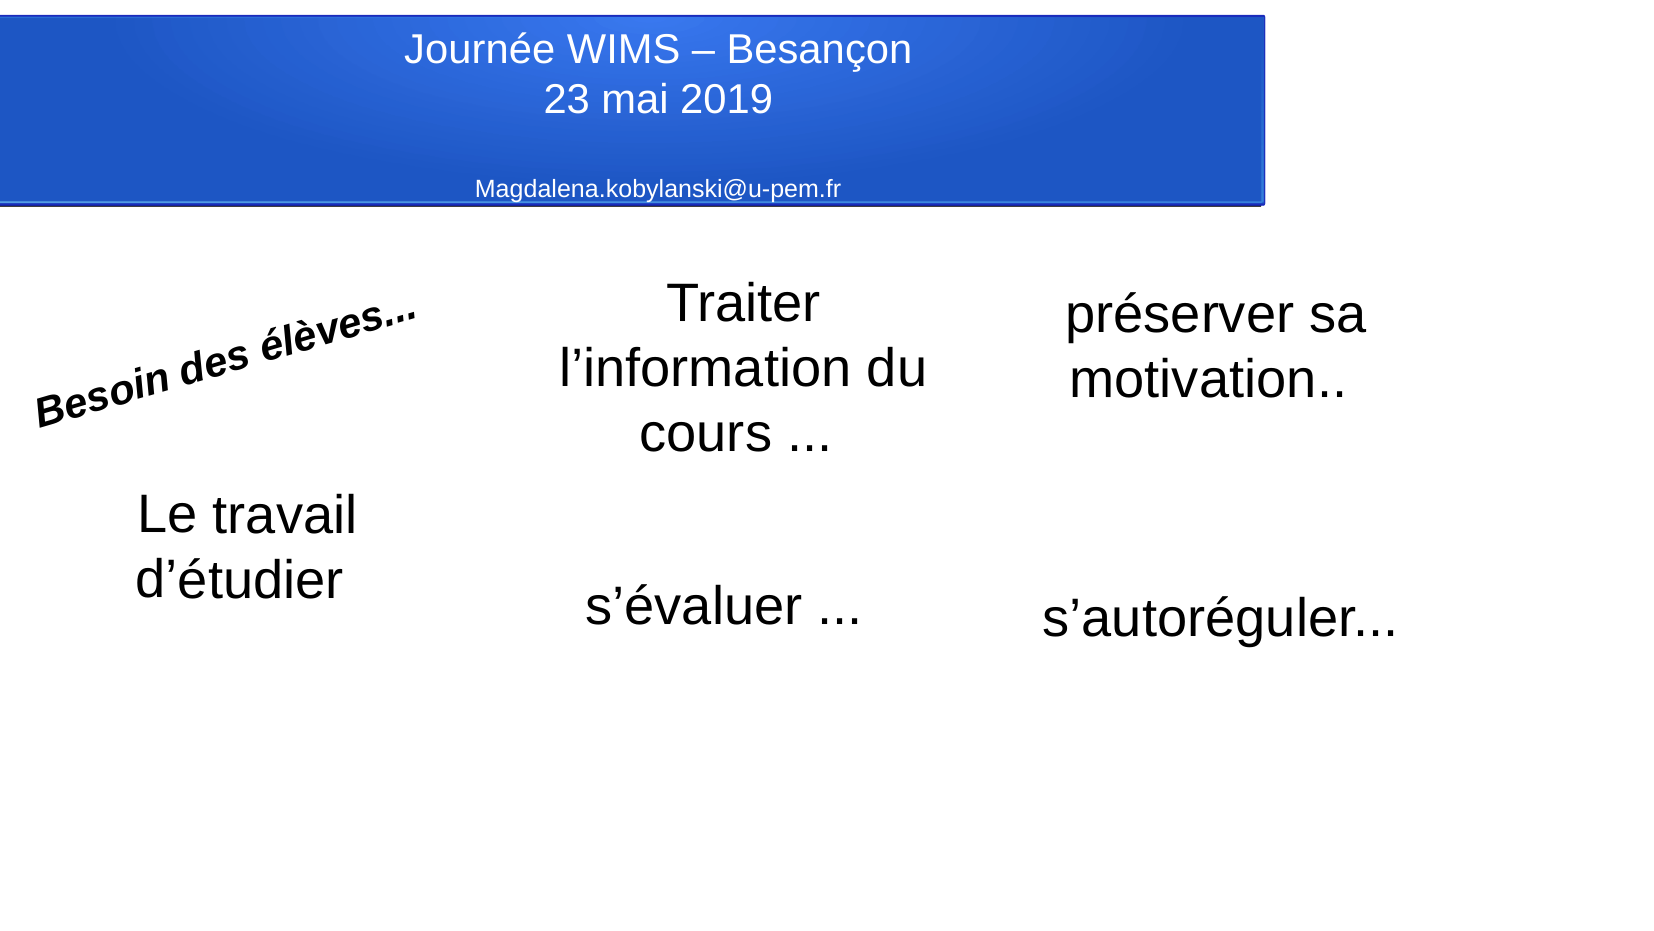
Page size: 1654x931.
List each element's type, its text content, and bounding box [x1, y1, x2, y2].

text_box s’autoréguler... [1028, 497, 1429, 733]
text_box préserver sa motivation.. [1015, 226, 1417, 461]
text_box Journée WIMS – Besançon 23 mai 2019 Magdalena.kobylanski@u-pem.fr [82, 28, 1235, 196]
text_box Traiter l’information du cours ... [543, 247, 945, 483]
text_box Besoin des élèves... [0, 193, 470, 517]
text_box s’évaluer ... [531, 486, 933, 721]
text_box Le travail d’étudier [47, 427, 449, 662]
picture [0, 13, 1269, 211]
